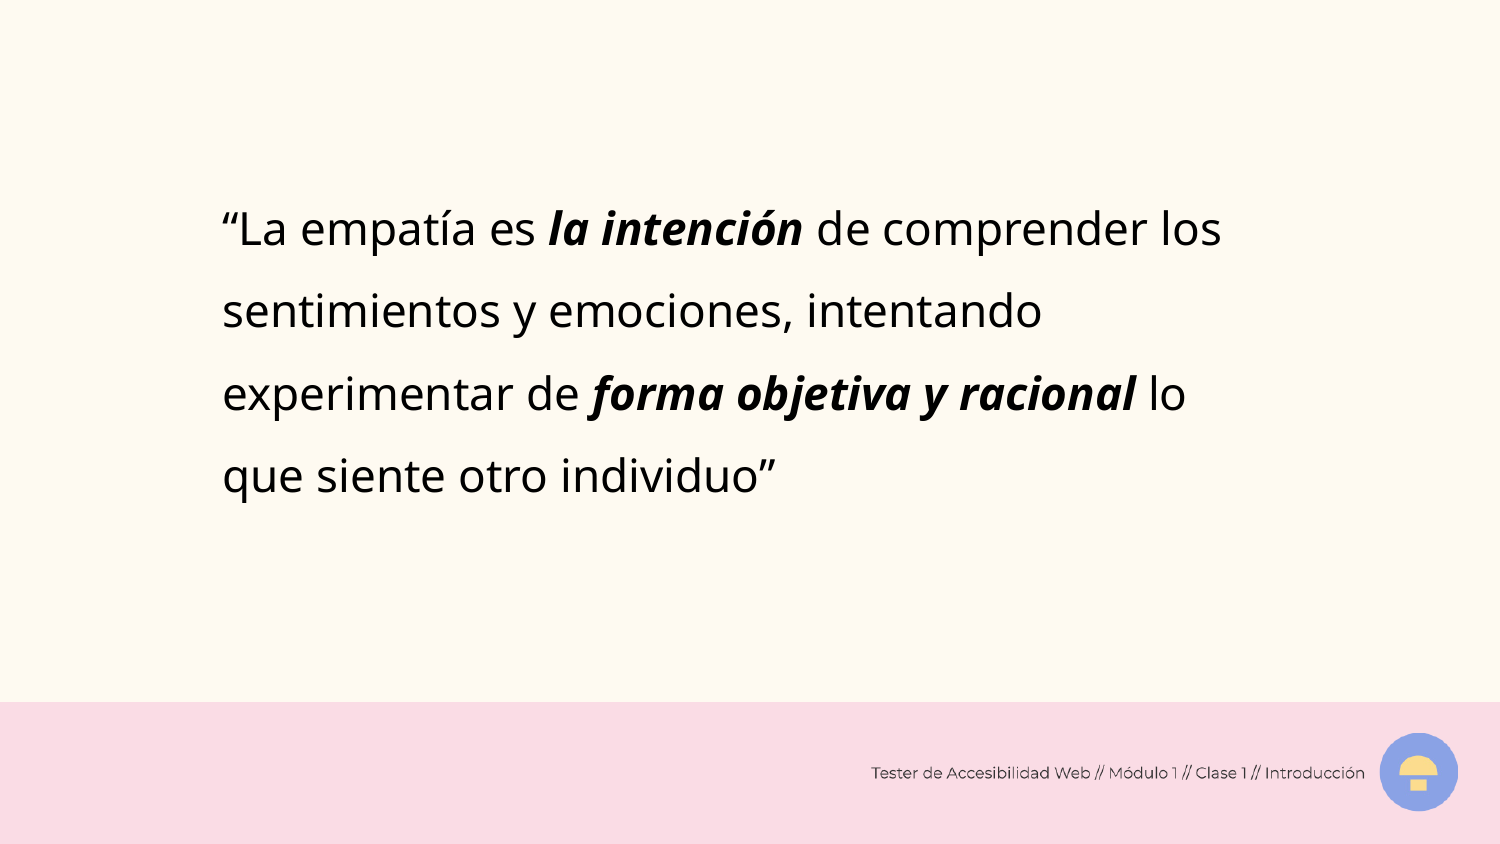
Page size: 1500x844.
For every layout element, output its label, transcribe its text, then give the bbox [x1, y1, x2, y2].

text_box “La empatía es la intención de comprender los sentimientos y emociones, intentando experimentar de forma objetiva y racional lo que siente otro individuo” [207, 155, 1293, 518]
picture [0, 0, 1500, 844]
